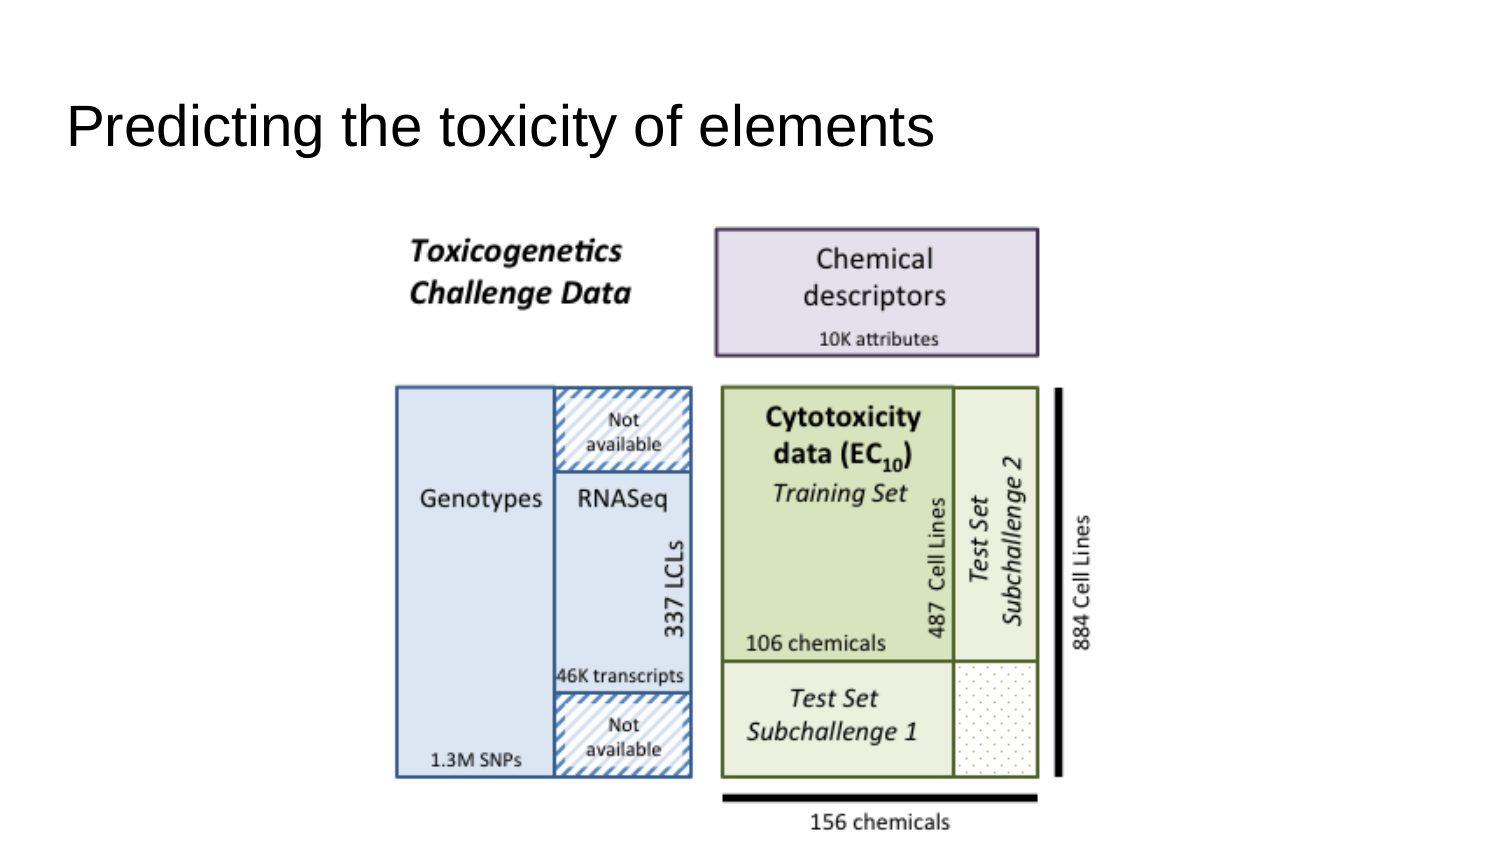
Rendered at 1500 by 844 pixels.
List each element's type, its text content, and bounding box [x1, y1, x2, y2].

title Predicting the toxicity of elements [51, 72, 1449, 167]
picture [364, 218, 1136, 844]
